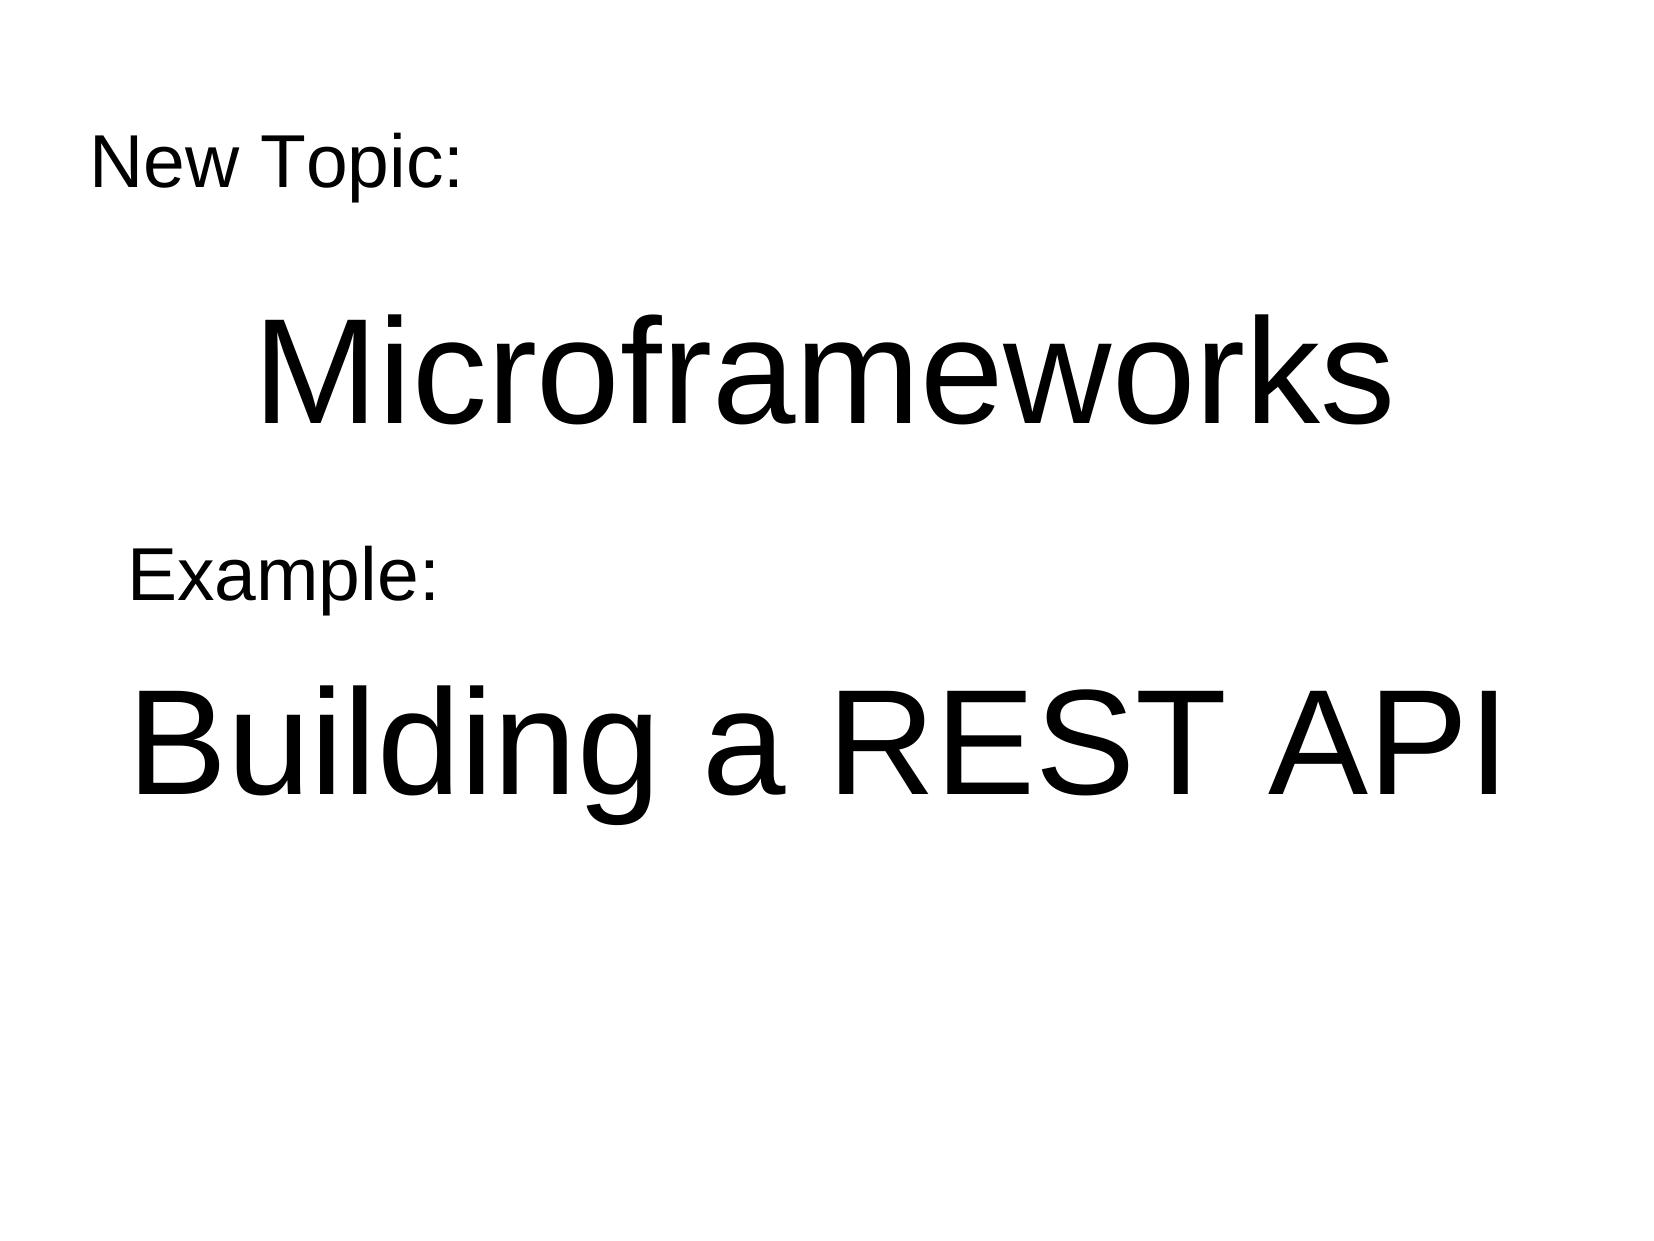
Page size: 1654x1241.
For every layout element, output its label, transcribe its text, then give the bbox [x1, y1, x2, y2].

text_box New Topic: Microframeworks [75, 112, 1576, 463]
text_box Example: Building a REST API [112, 525, 1651, 834]
